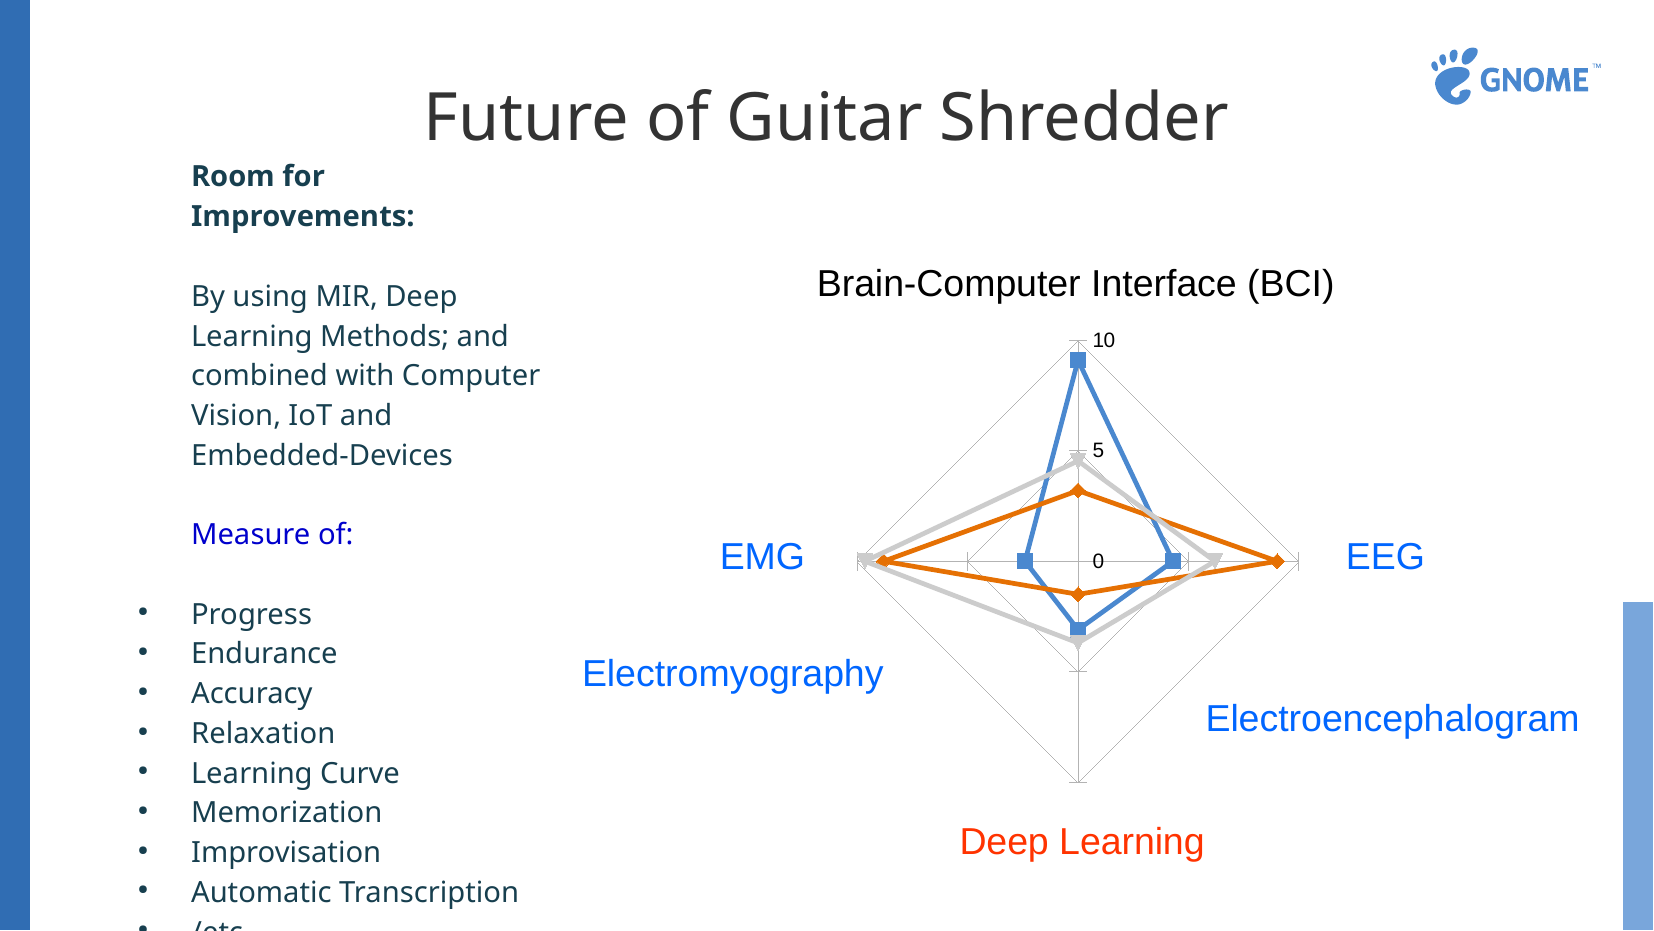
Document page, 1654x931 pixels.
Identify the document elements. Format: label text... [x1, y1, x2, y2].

text_box EEG [1331, 528, 1441, 586]
text_box Room for Improvements: By using MIR, Deep Learning Methods; and combined with Computer Vision, IoT and Embedded-Devices Measure of: Progress Endurance Accuracy Relaxation Learning Curve Memorization Improvisation Automatic Transcription /etc [120, 210, 554, 896]
text_box Brain-Computer Interface (BCI) [802, 255, 1351, 312]
text_box Deep Learning [944, 813, 1231, 871]
text_box EMG [705, 528, 821, 586]
text_box Electromyography [567, 645, 909, 702]
chart [567, 262, 1589, 861]
text_box Electroencephalogram [1190, 690, 1606, 747]
title Future of Guitar Shredder [82, 37, 1571, 193]
